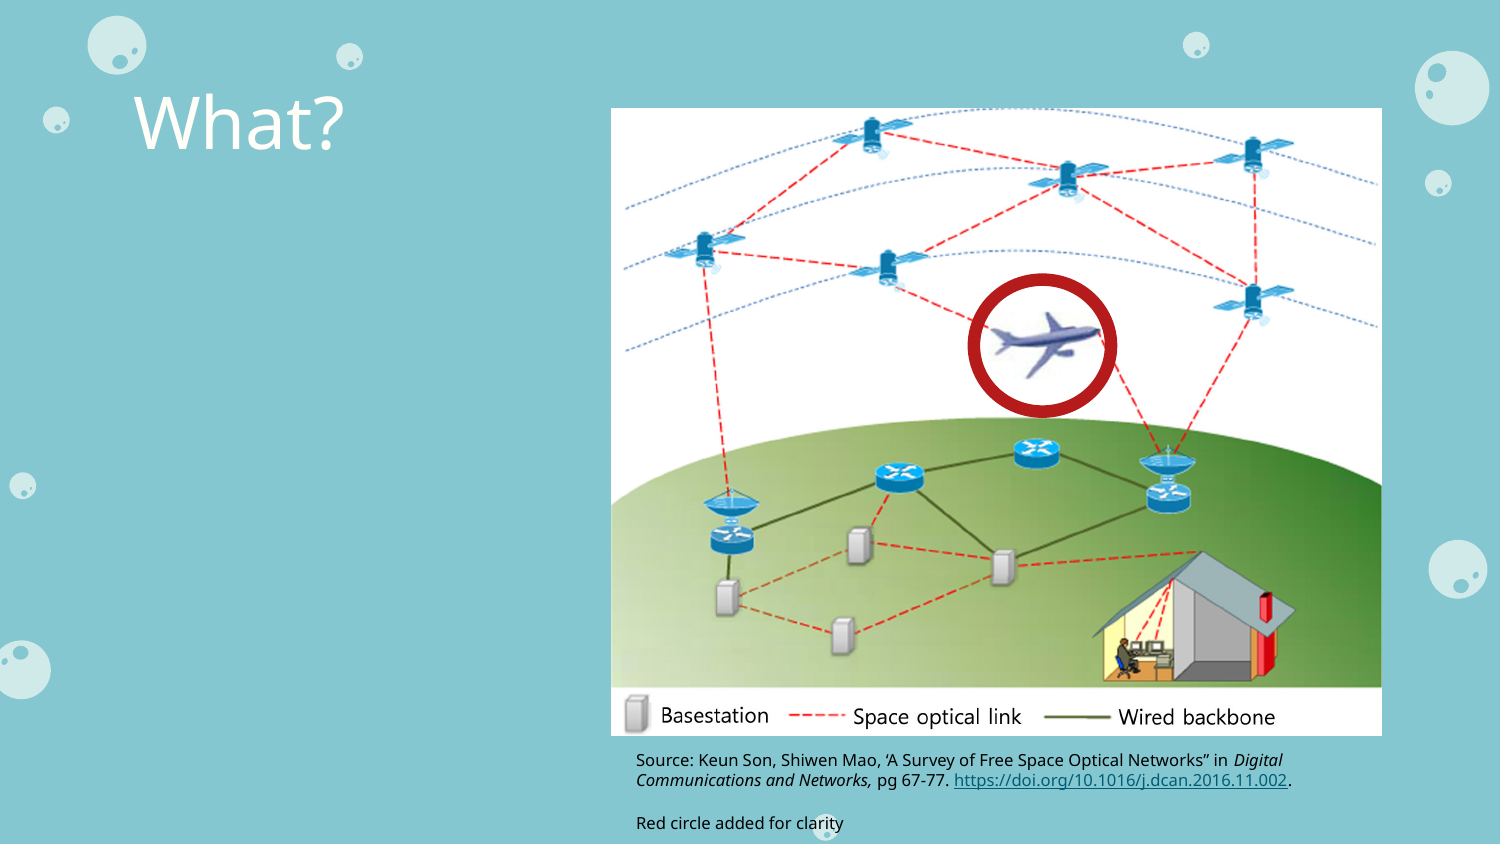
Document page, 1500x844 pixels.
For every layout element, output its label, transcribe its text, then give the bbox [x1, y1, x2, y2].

title What? [118, 72, 1382, 167]
text_box Source: Keun Son, Shiwen Mao, ‘A Survey of Free Space Optical Networks” in Digital Communications and Networks, pg 67-77. https://doi.org/10.1016/j.dcan.2016.11.002. Red circle added for clarity [621, 735, 1372, 844]
picture [611, 108, 1382, 736]
